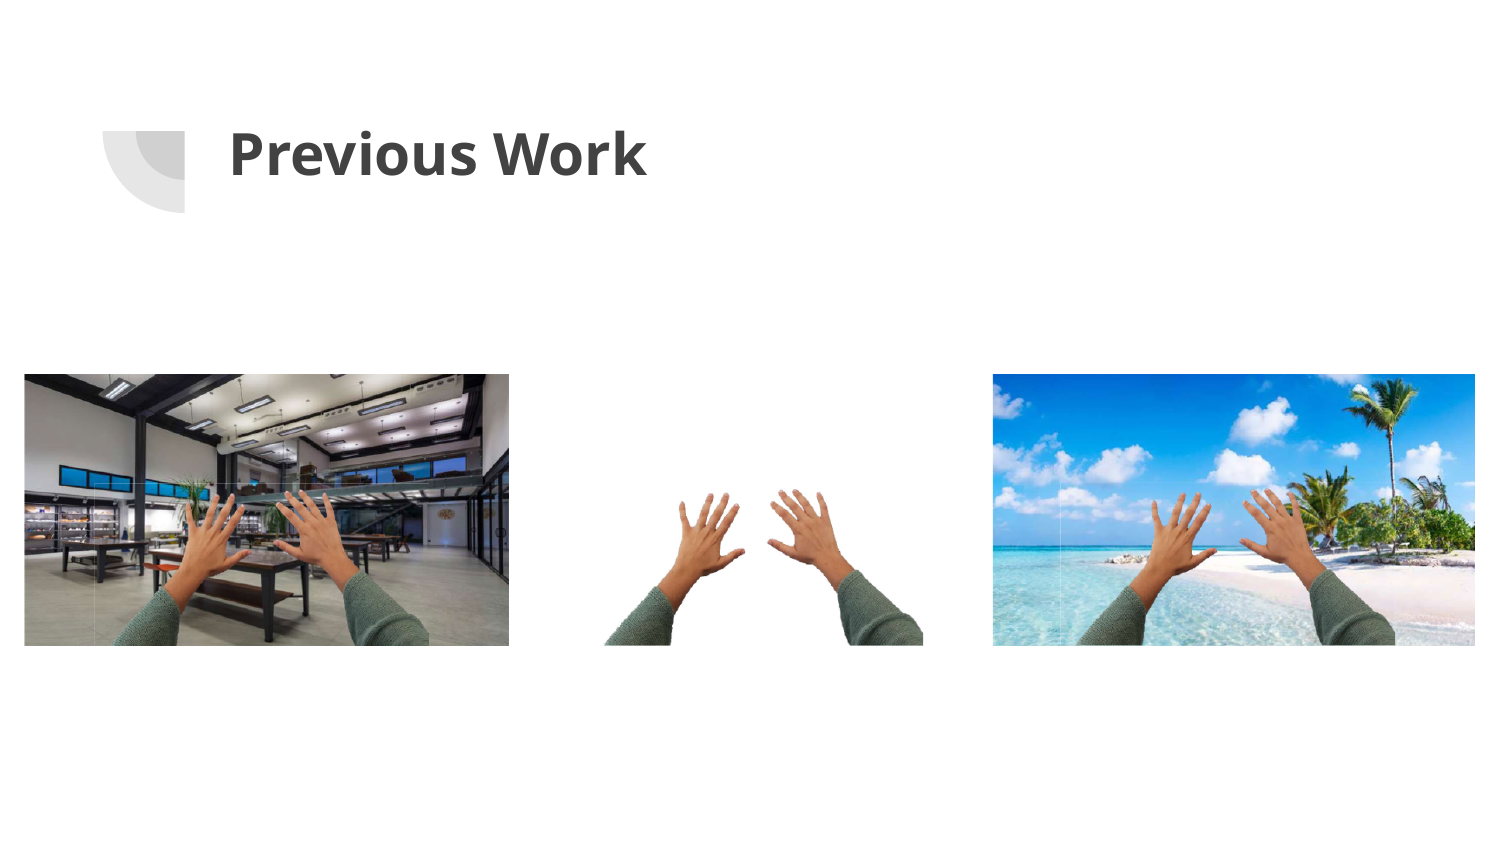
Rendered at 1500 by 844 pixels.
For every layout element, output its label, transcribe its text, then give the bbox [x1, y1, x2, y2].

picture [24, 374, 1475, 646]
title Previous Work [213, 98, 1368, 263]
